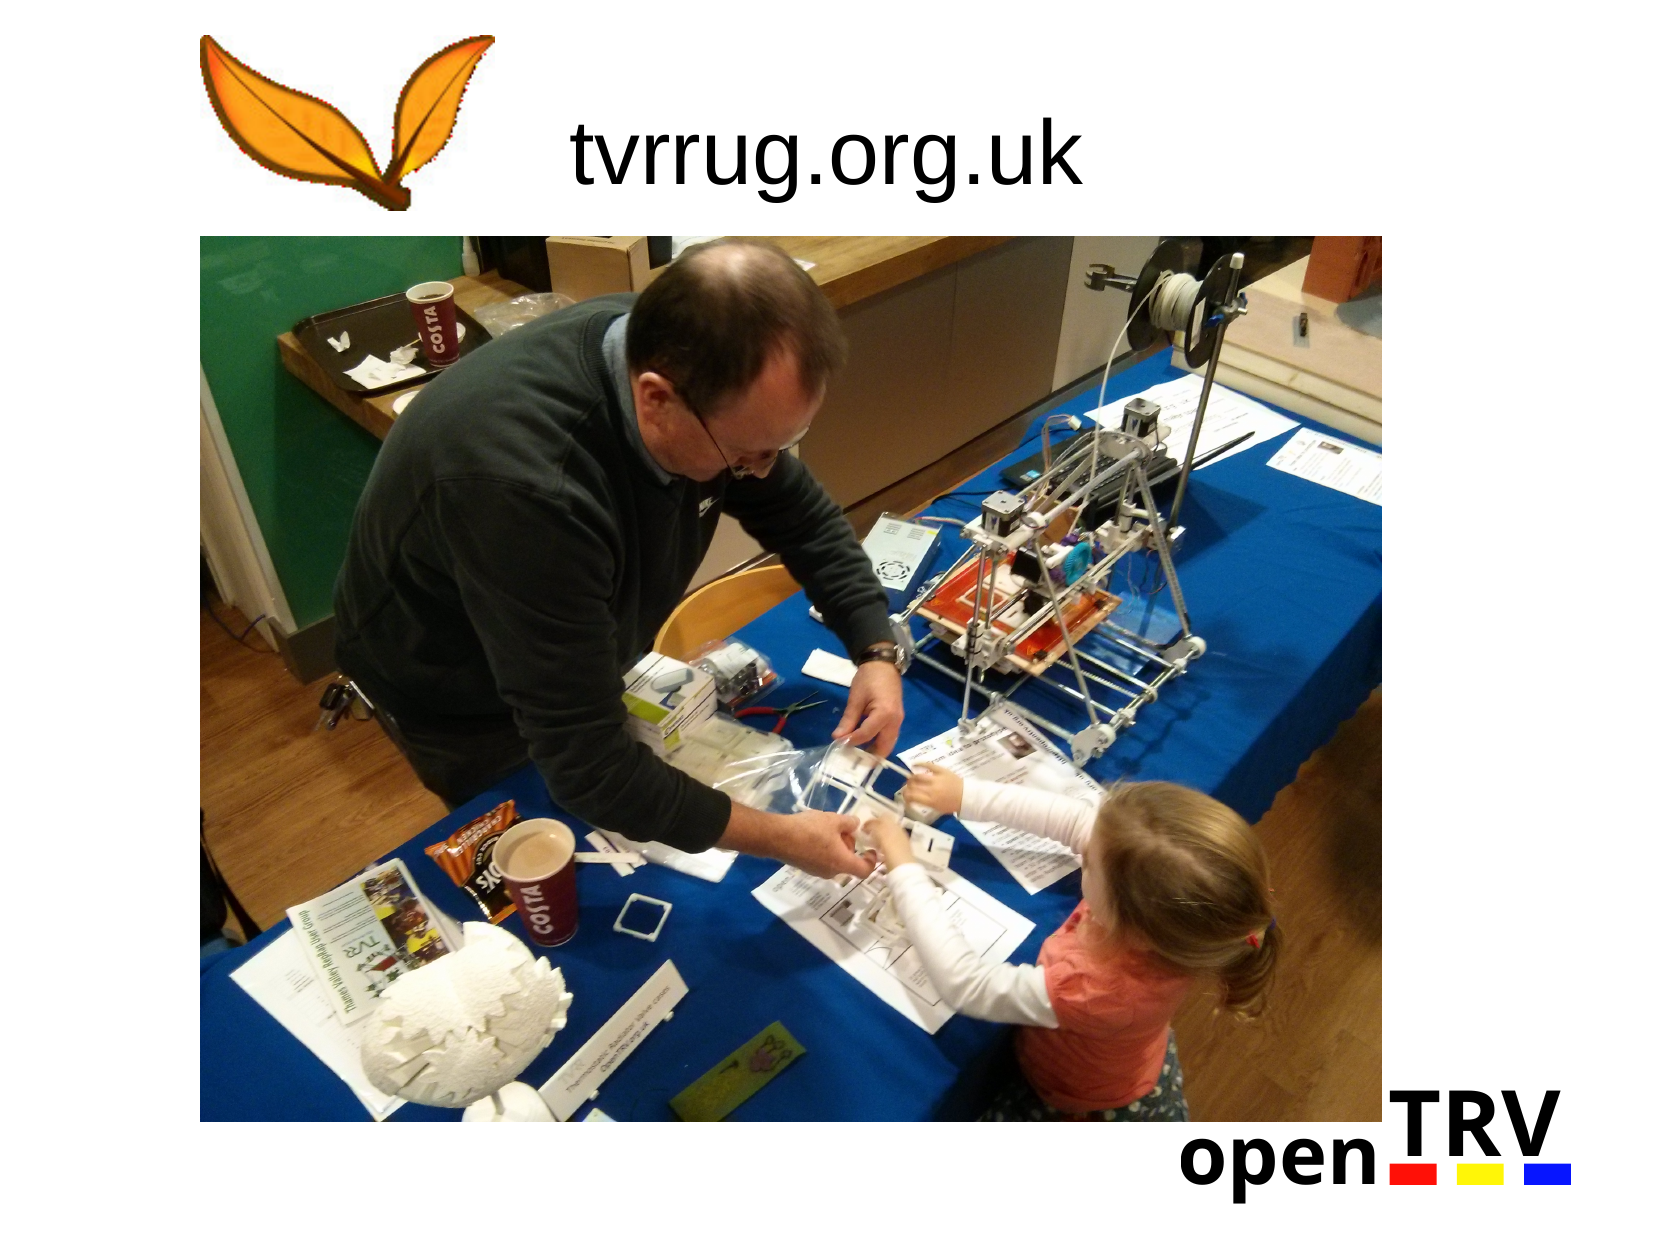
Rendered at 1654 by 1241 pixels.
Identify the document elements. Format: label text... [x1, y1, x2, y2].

picture [200, 236, 1382, 1123]
title tvrrug.org.uk [82, 49, 1571, 257]
picture [200, 35, 495, 211]
